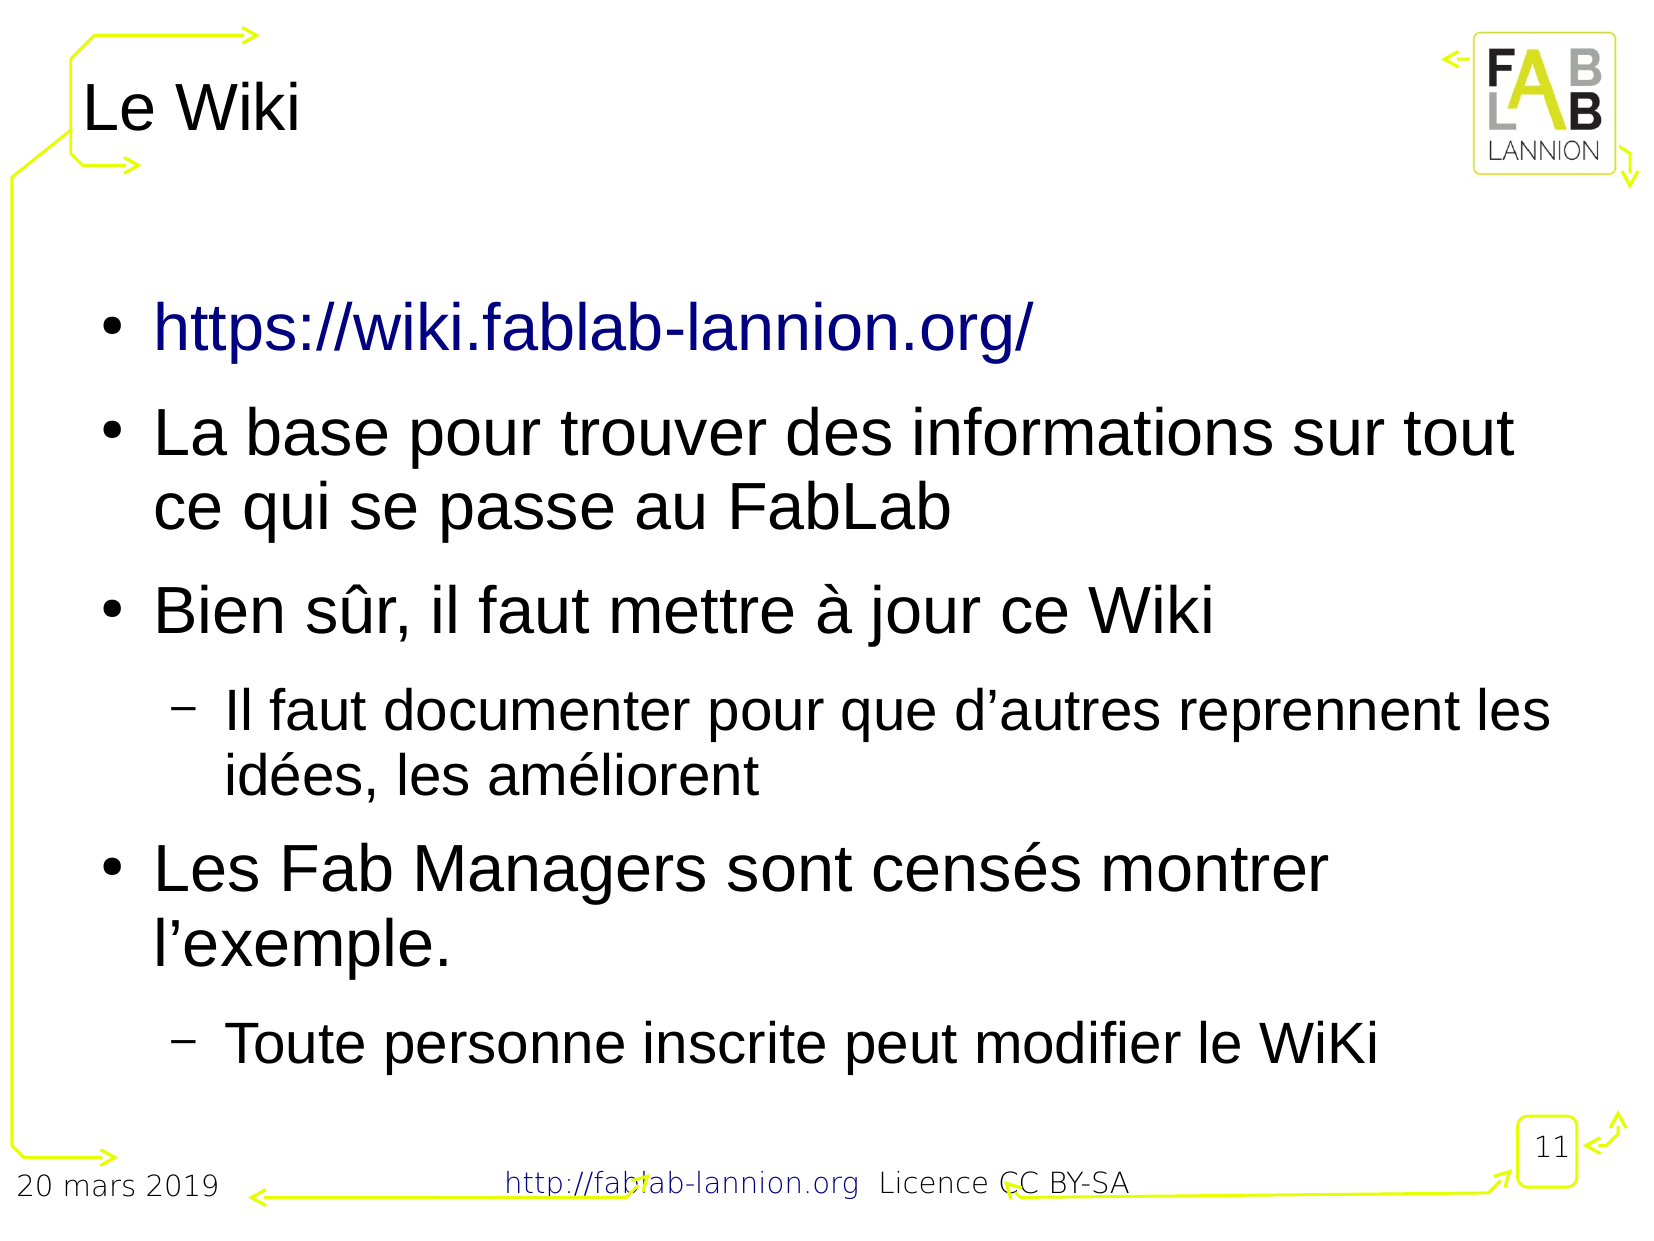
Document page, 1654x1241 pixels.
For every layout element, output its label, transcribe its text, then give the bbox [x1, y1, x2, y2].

title Le Wiki [82, 49, 1441, 166]
list https://wiki.fablab-lannion.org/ La base pour trouver des informations sur tout ce qui se passe au FabLab Bien sûr, il faut mettre à jour ce Wiki Il faut documenter pour que d’autres reprennent les idées, les améliorent Les Fab Managers sont censés montrer l’exemple. Toute personne inscrite peut modifier le WiKi [82, 290, 1571, 1099]
picture [1470, 29, 1619, 178]
